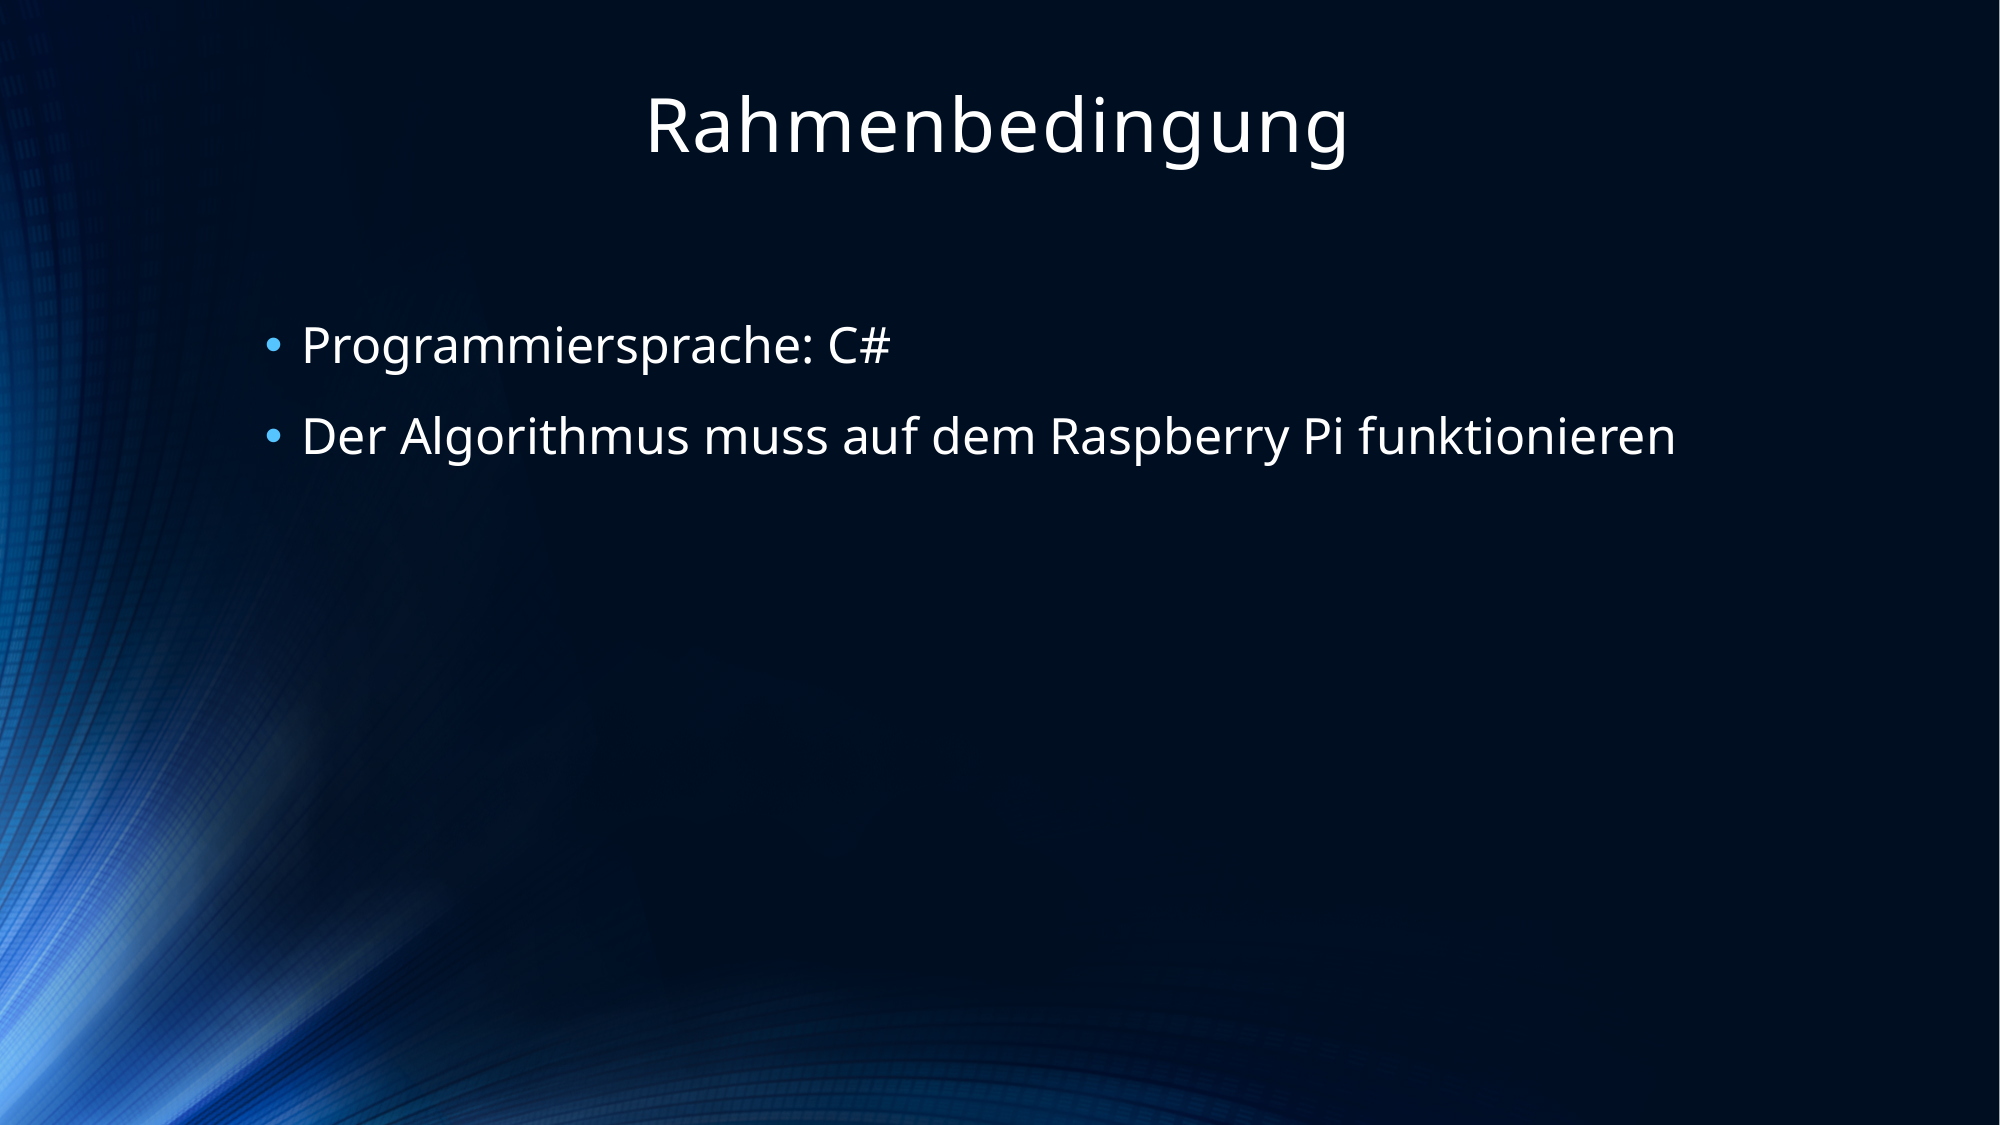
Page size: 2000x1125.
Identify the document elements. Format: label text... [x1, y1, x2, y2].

text_box Rahmenbedingung [248, 62, 1749, 177]
list Programmiersprache: C# Der Algorithmus muss auf dem Raspberry Pi funktionieren [249, 312, 1749, 988]
